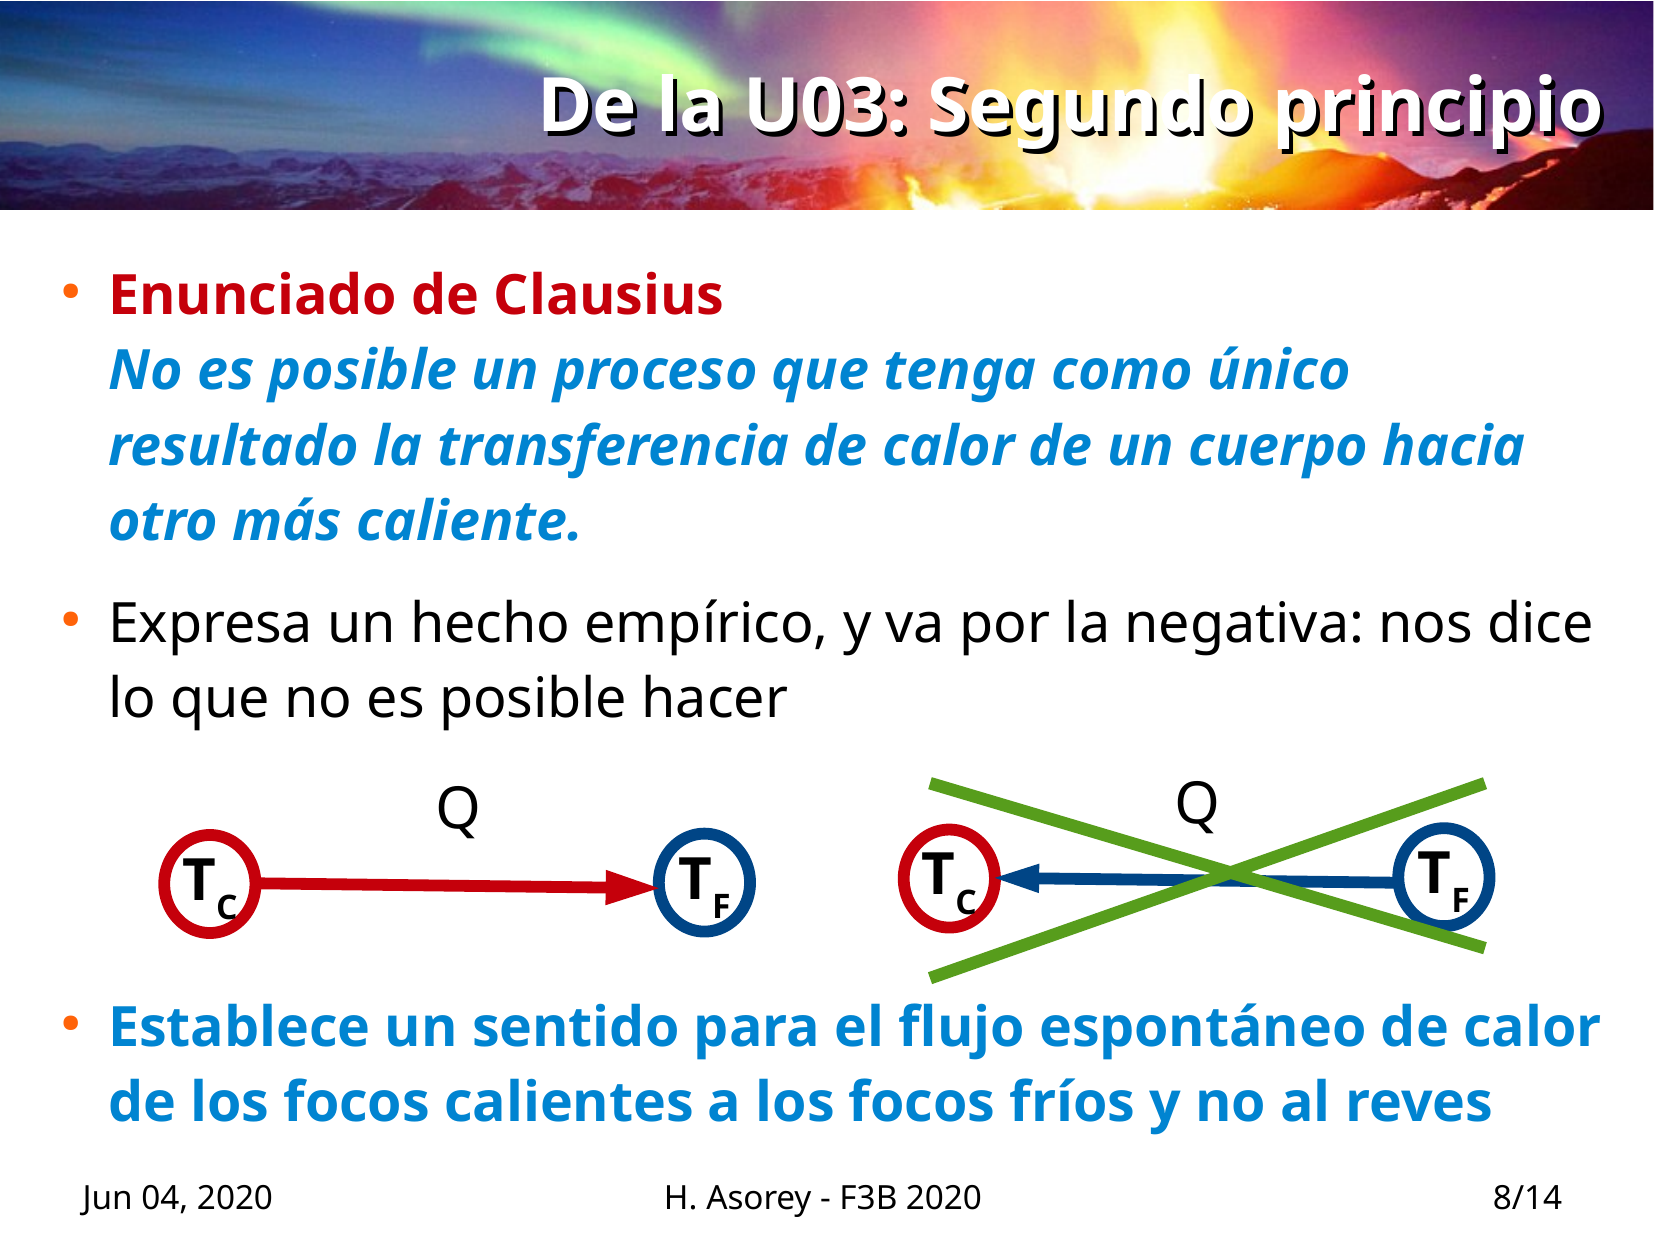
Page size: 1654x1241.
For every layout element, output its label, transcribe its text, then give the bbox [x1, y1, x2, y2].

text_box TF [1398, 828, 1490, 927]
text_box TC [164, 834, 256, 934]
text_box TF [658, 833, 751, 932]
picture [0, 1, 1654, 210]
title De la U03: Segundo principio [45, 15, 1606, 191]
list Enunciado de Clausius No es posible un proceso que tenga como único resultado la transferencia de calor de un cuerpo hacia otro más caliente. Expresa un hecho empírico, y va por la negativa: nos dice lo que no es posible hacer Establece un sentido para el flujo espontáneo de calor de los focos calientes a los focos fríos y no al reves [45, 255, 1606, 1156]
text_box TC [903, 829, 995, 928]
